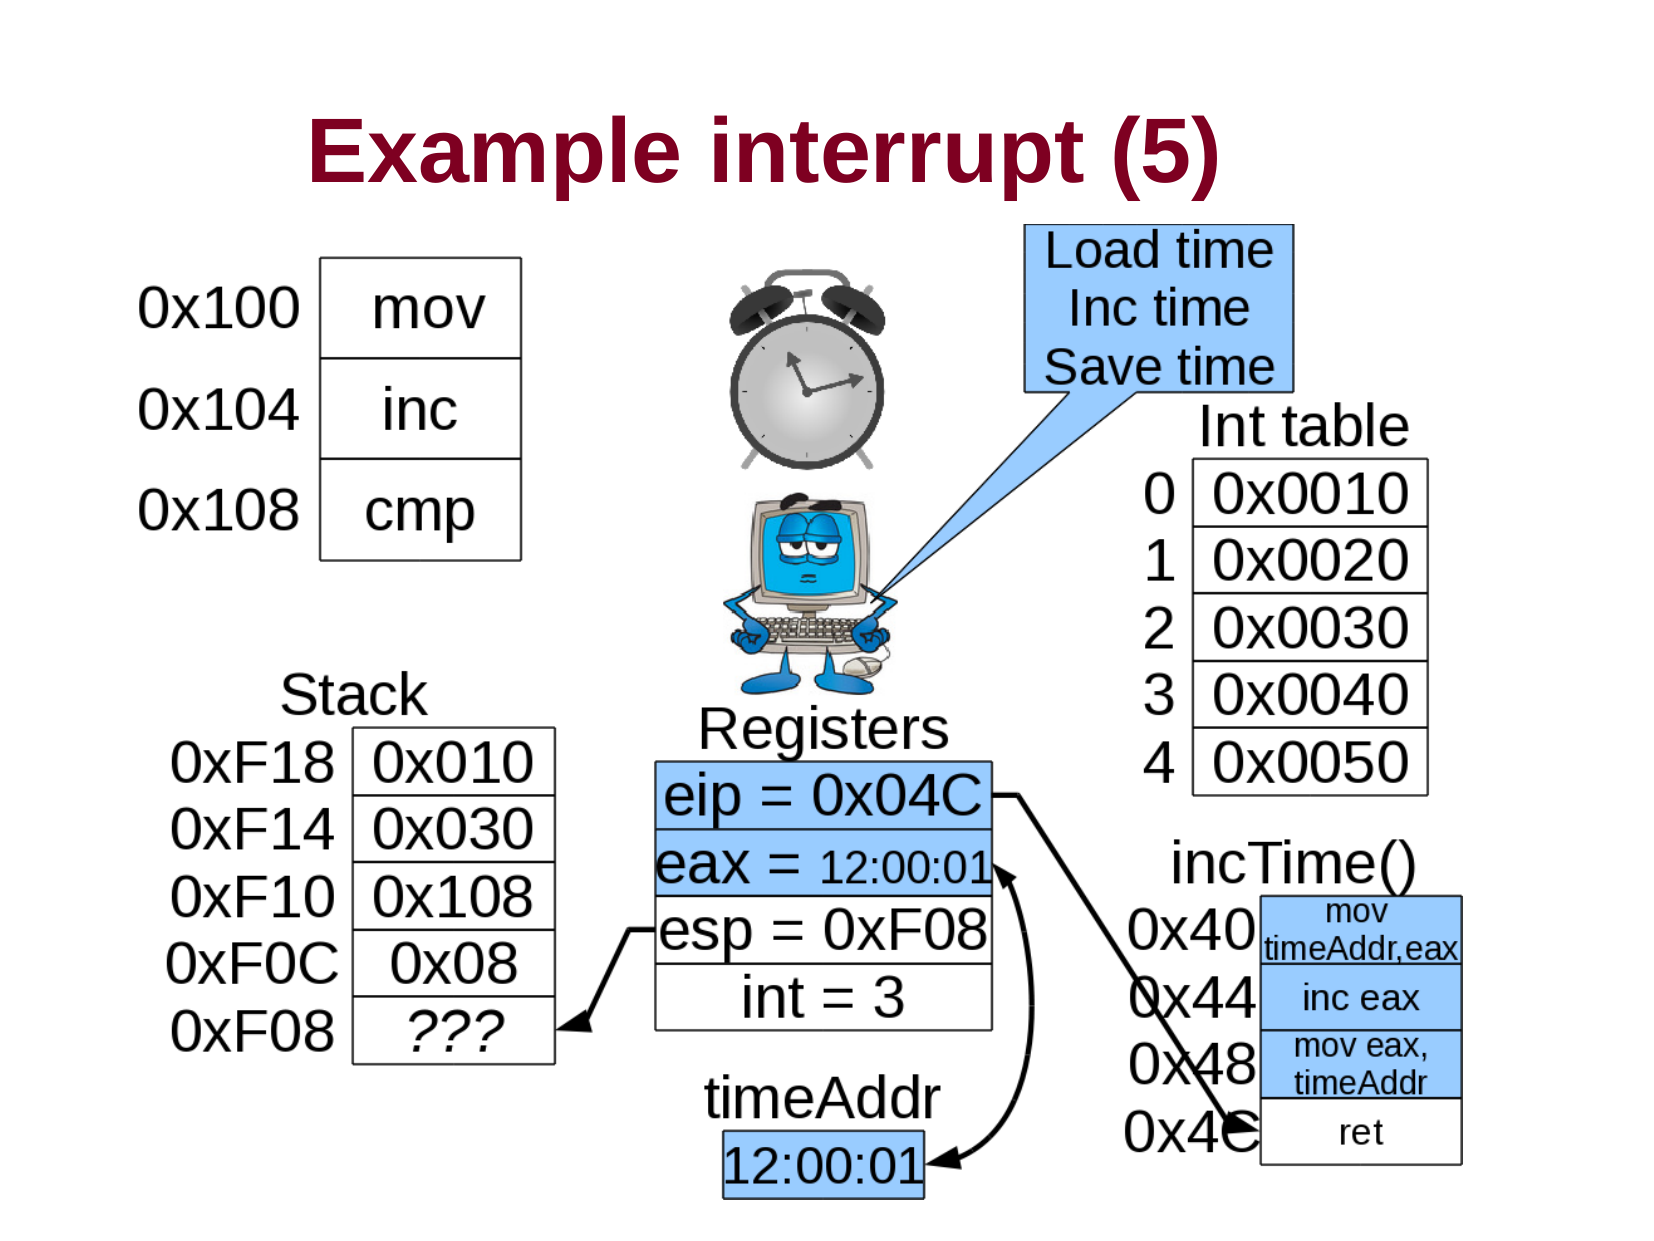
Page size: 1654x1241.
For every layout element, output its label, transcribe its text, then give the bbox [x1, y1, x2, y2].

title Example interrupt (5) [118, 94, 1412, 207]
picture [0, 0, 1654, 1241]
